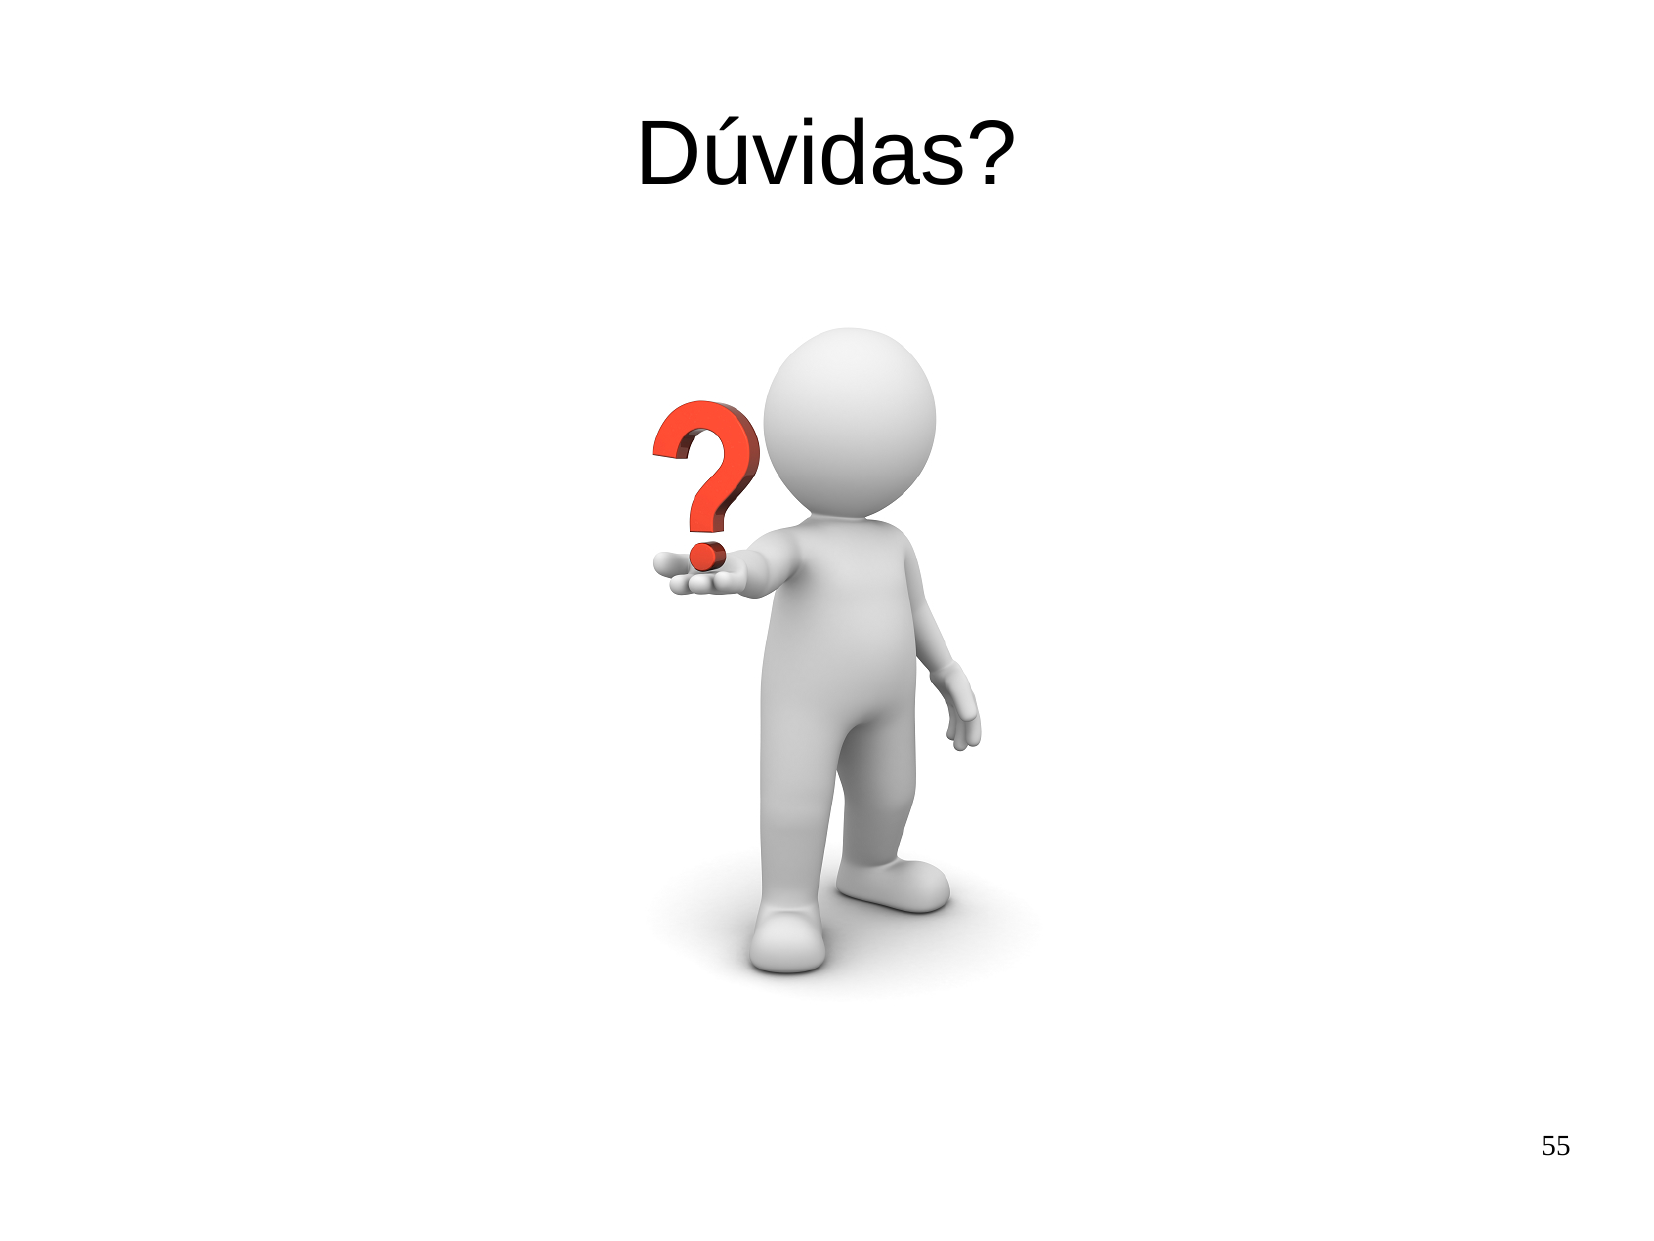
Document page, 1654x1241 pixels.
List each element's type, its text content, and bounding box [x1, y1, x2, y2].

title Dúvidas? [82, 49, 1571, 257]
picture [527, 271, 1113, 1052]
